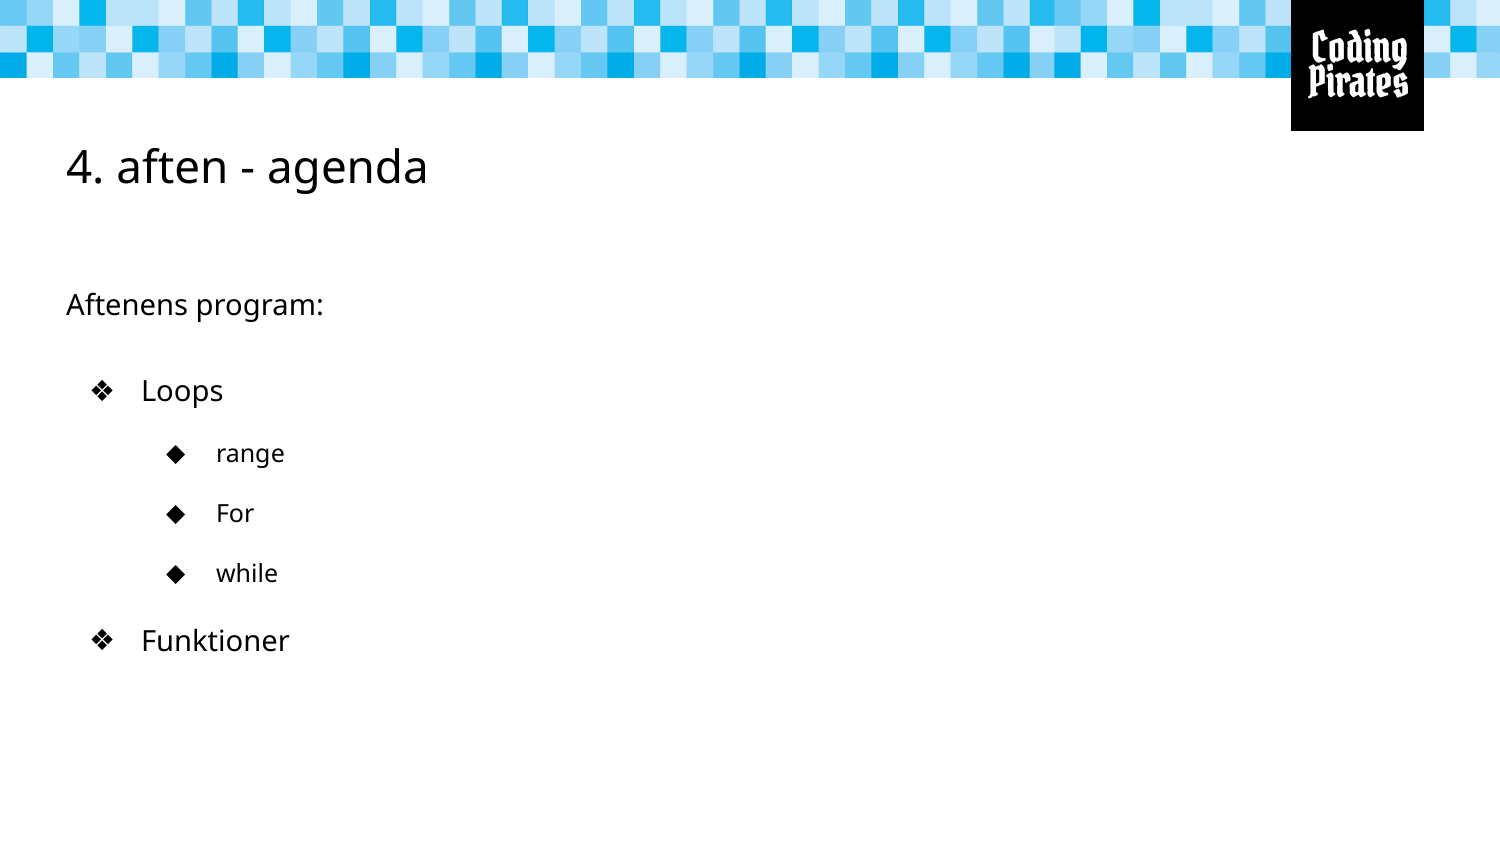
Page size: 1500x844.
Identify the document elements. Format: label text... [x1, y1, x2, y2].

picture [1291, 0, 1424, 131]
list Aftenens program: Loops range For while Funktioner [51, 235, 1449, 751]
title 4. aften - agenda [51, 123, 1223, 217]
picture [0, 0, 1056, 78]
